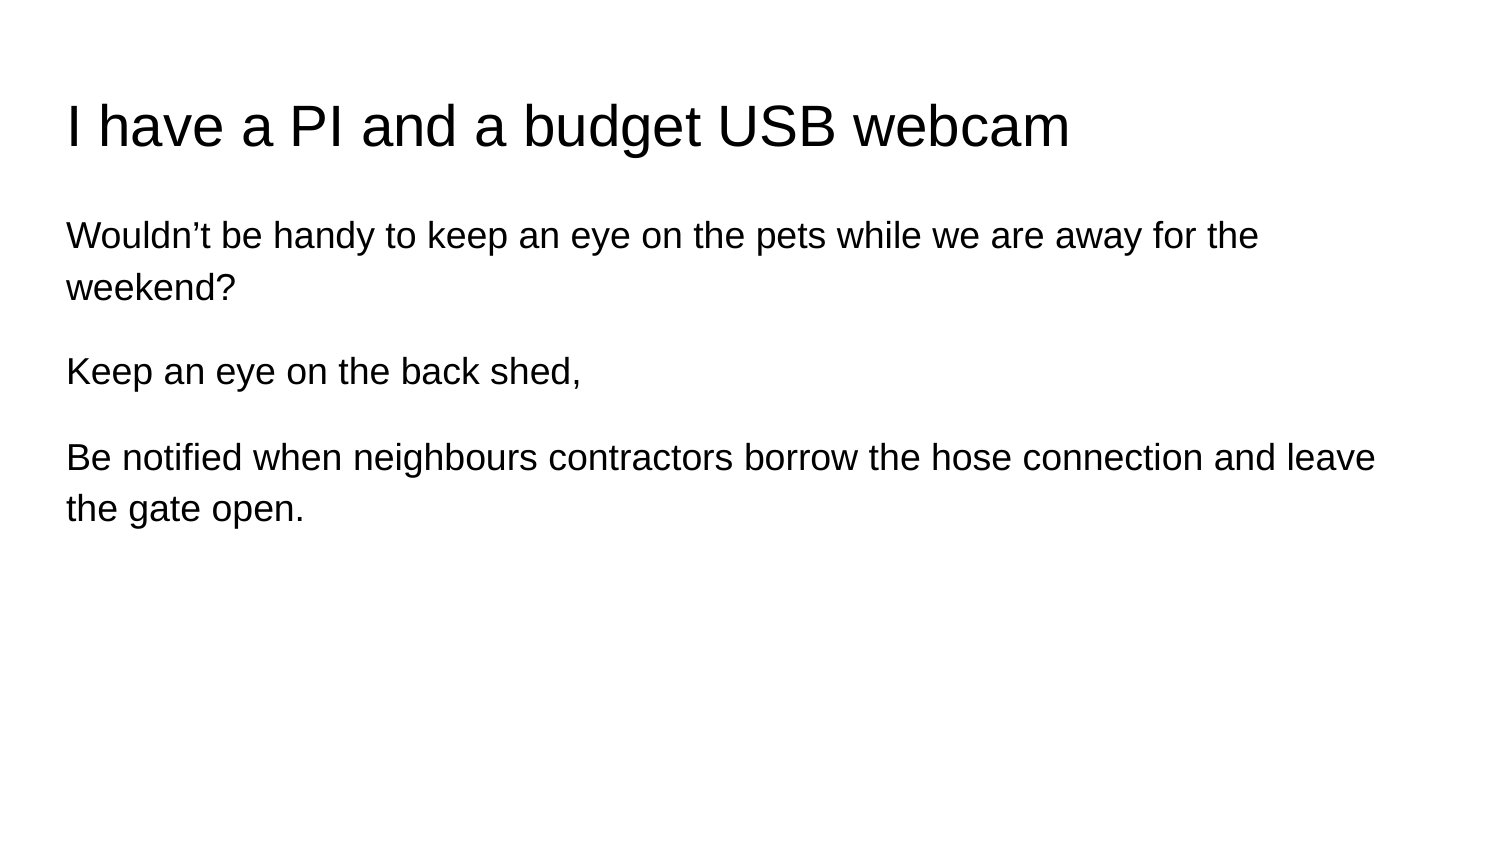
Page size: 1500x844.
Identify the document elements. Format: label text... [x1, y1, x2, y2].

list Wouldn’t be handy to keep an eye on the pets while we are away for the weekend? Keep an eye on the back shed, Be notified when neighbours contractors borrow the hose connection and leave the gate open. [51, 189, 1449, 750]
title I have a PI and a budget USB webcam [51, 72, 1449, 167]
